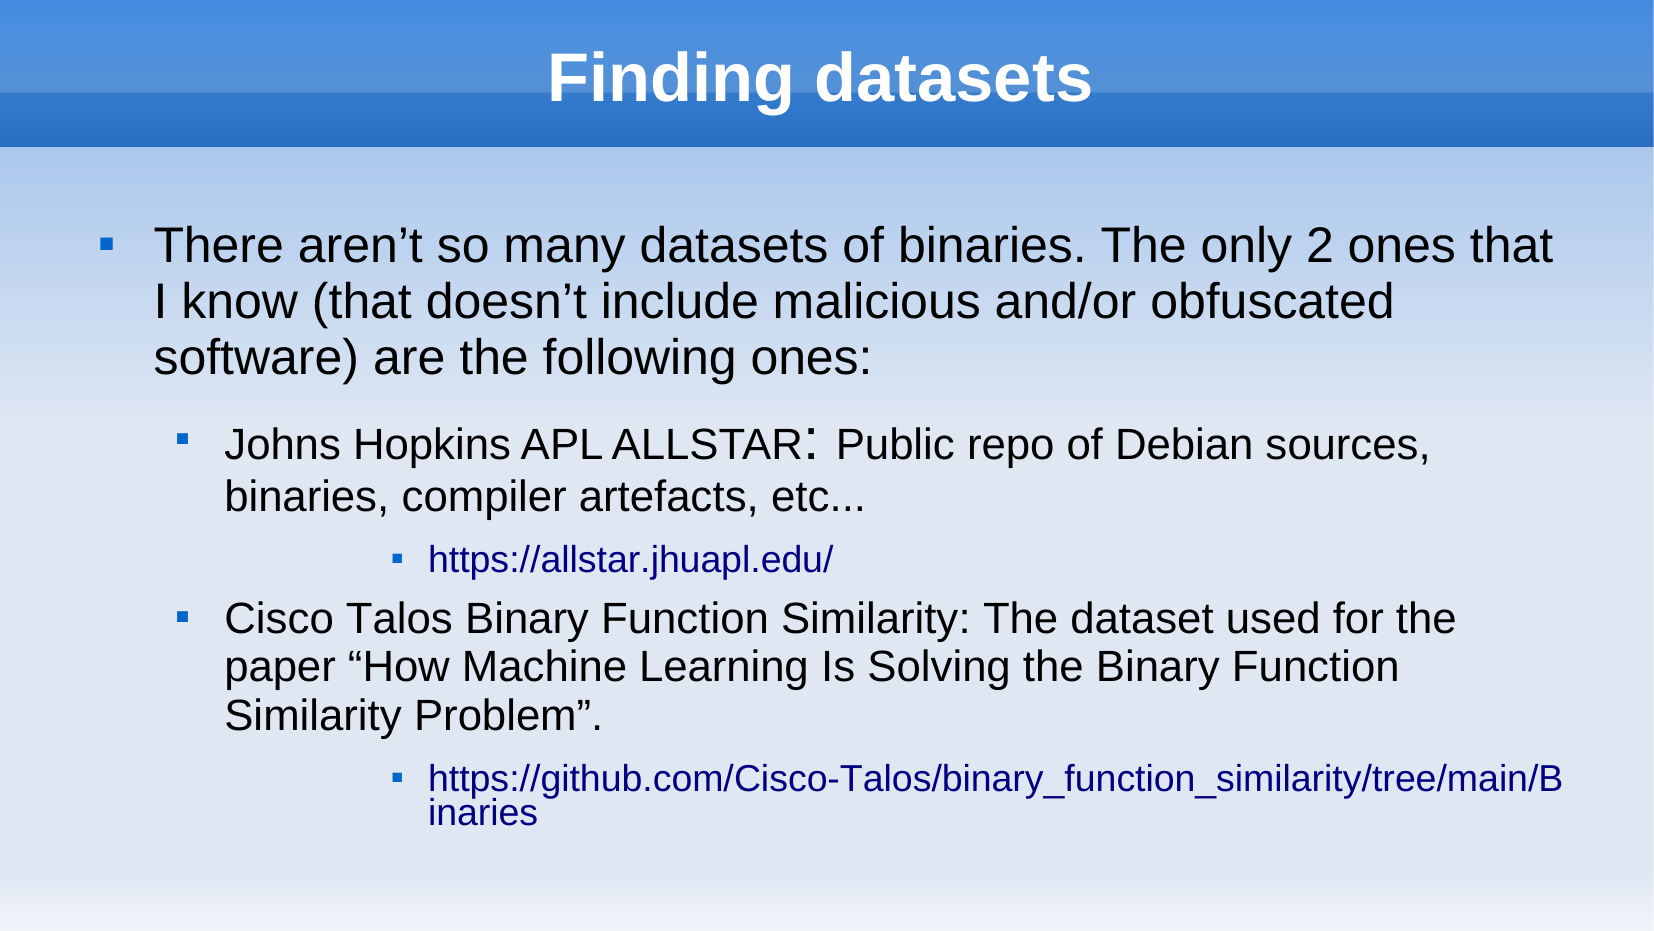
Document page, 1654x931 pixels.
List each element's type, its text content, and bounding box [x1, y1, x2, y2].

list There aren’t so many datasets of binaries. The only 2 ones that I know (that doesn’t include malicious and/or obfuscated software) are the following ones: Johns Hopkins APL ALLSTAR: Public repo of Debian sources, binaries, compiler artefacts, etc... https://allstar.jhuapl.edu/ Cisco Talos Binary Function Similarity: The dataset used for the paper “How Machine Learning Is Solving the Binary Function Similarity Problem”. https://github.com/Cisco-Talos/binary_function_similarity/tree/main/Binaries [82, 217, 1571, 832]
title Finding datasets [76, 0, 1565, 156]
picture [0, 0, 1654, 931]
